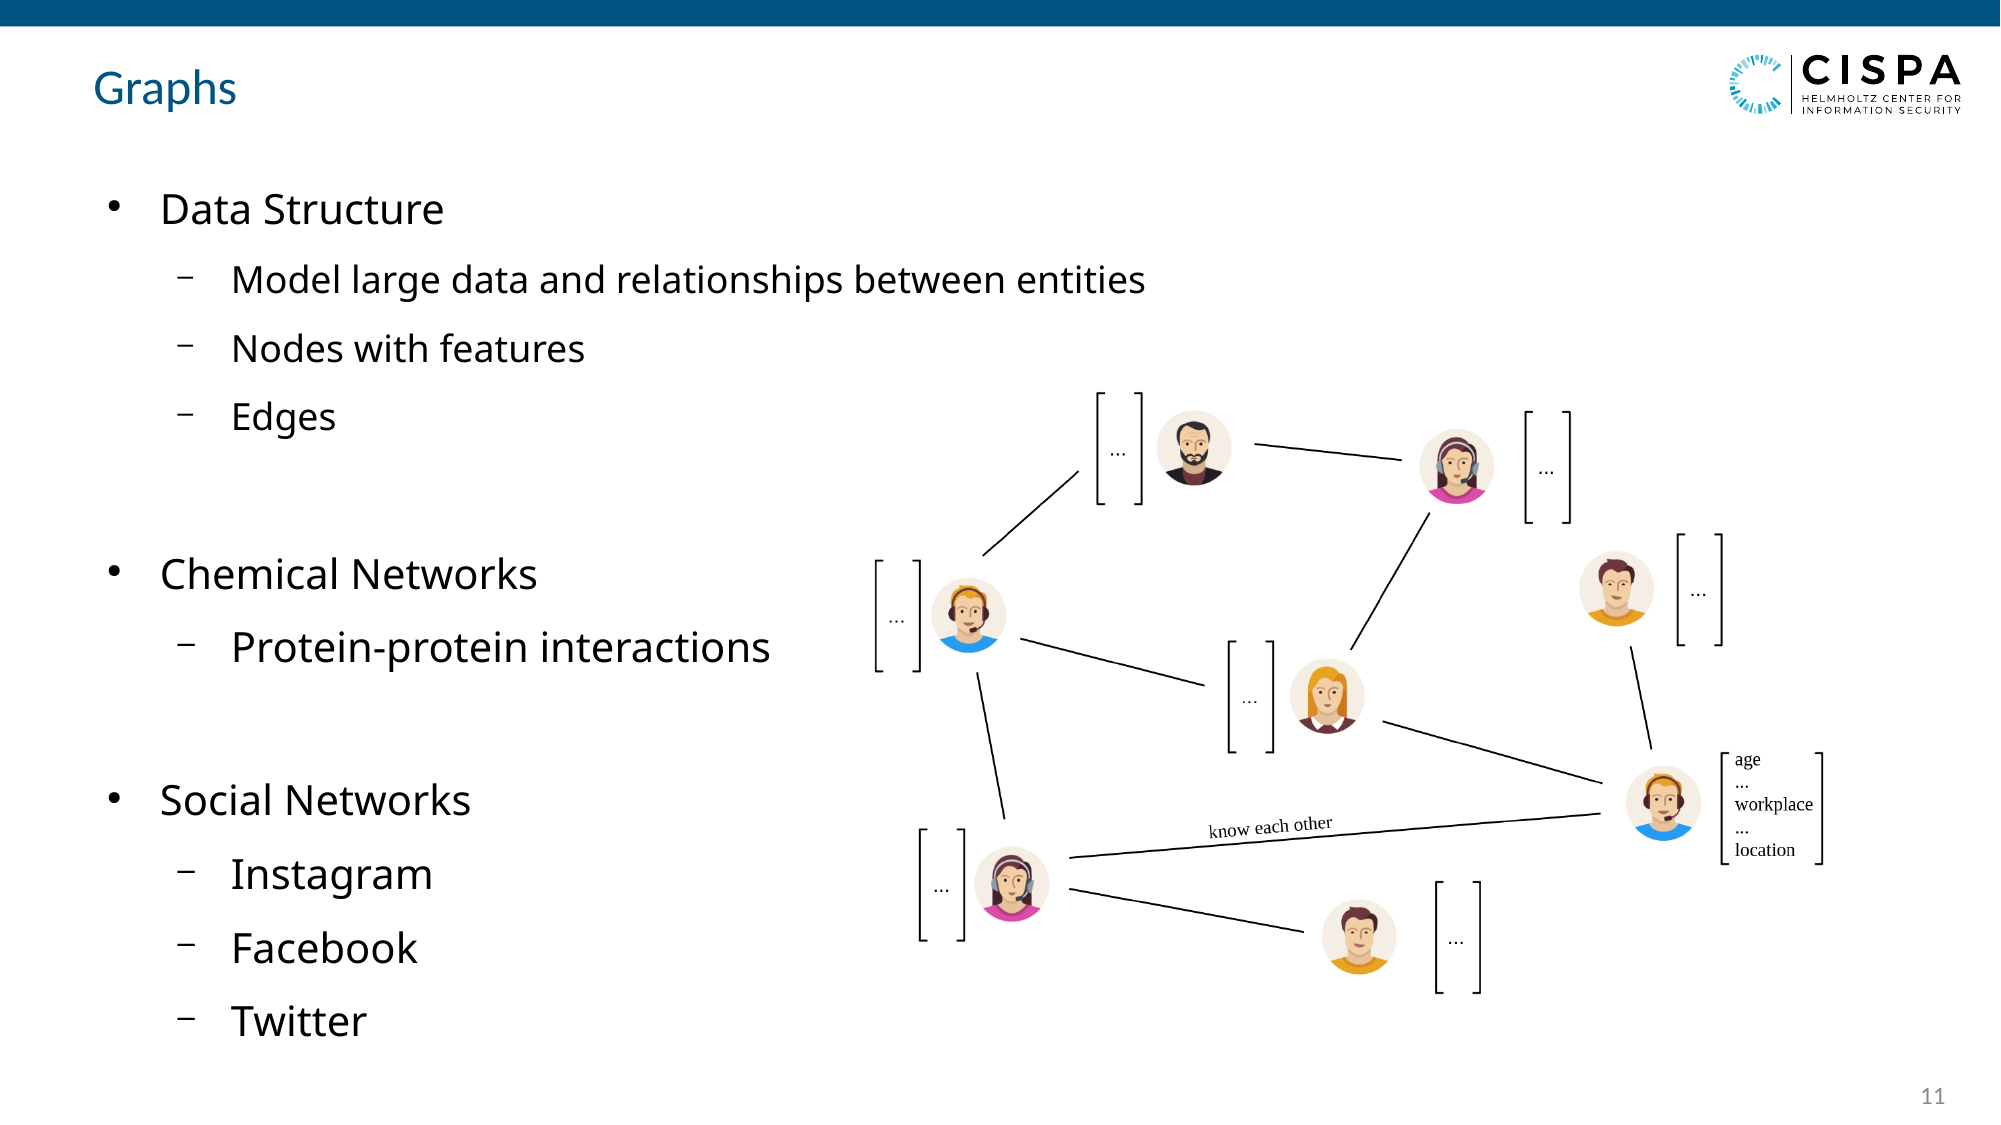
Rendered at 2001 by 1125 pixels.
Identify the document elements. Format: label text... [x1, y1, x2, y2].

list Data Structure Model large data and relationships between entities Nodes with features Edges Chemical Networks Protein-protein interactions Social Networks Instagram Facebook Twitter [78, 177, 1922, 1031]
picture [837, 344, 1855, 1021]
slide_number <number> [1870, 1065, 1961, 1125]
title Graphs [78, 38, 1699, 131]
